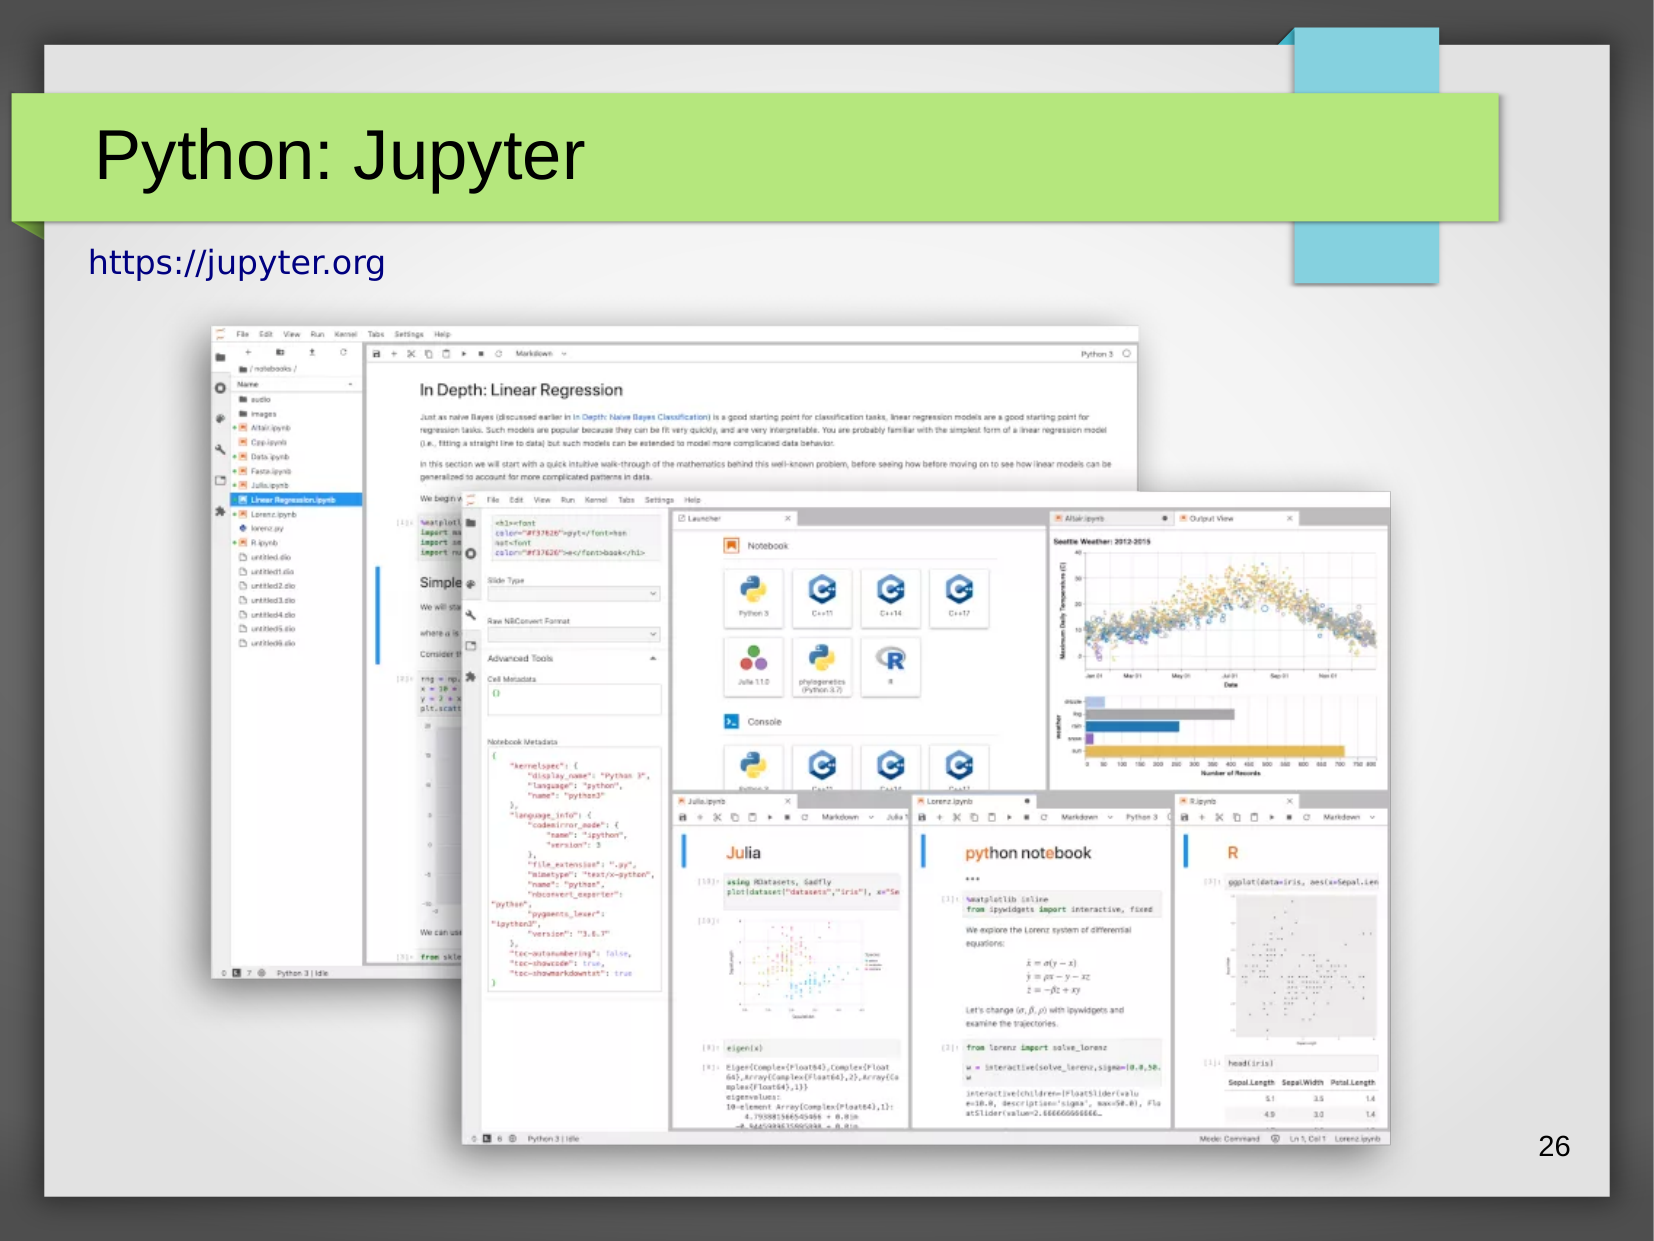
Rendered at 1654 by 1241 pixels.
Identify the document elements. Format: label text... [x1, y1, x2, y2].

title Python: Jupyter [94, 108, 1300, 201]
picture [0, 0, 1654, 1241]
text_box https://jupyter.org [73, 236, 402, 290]
